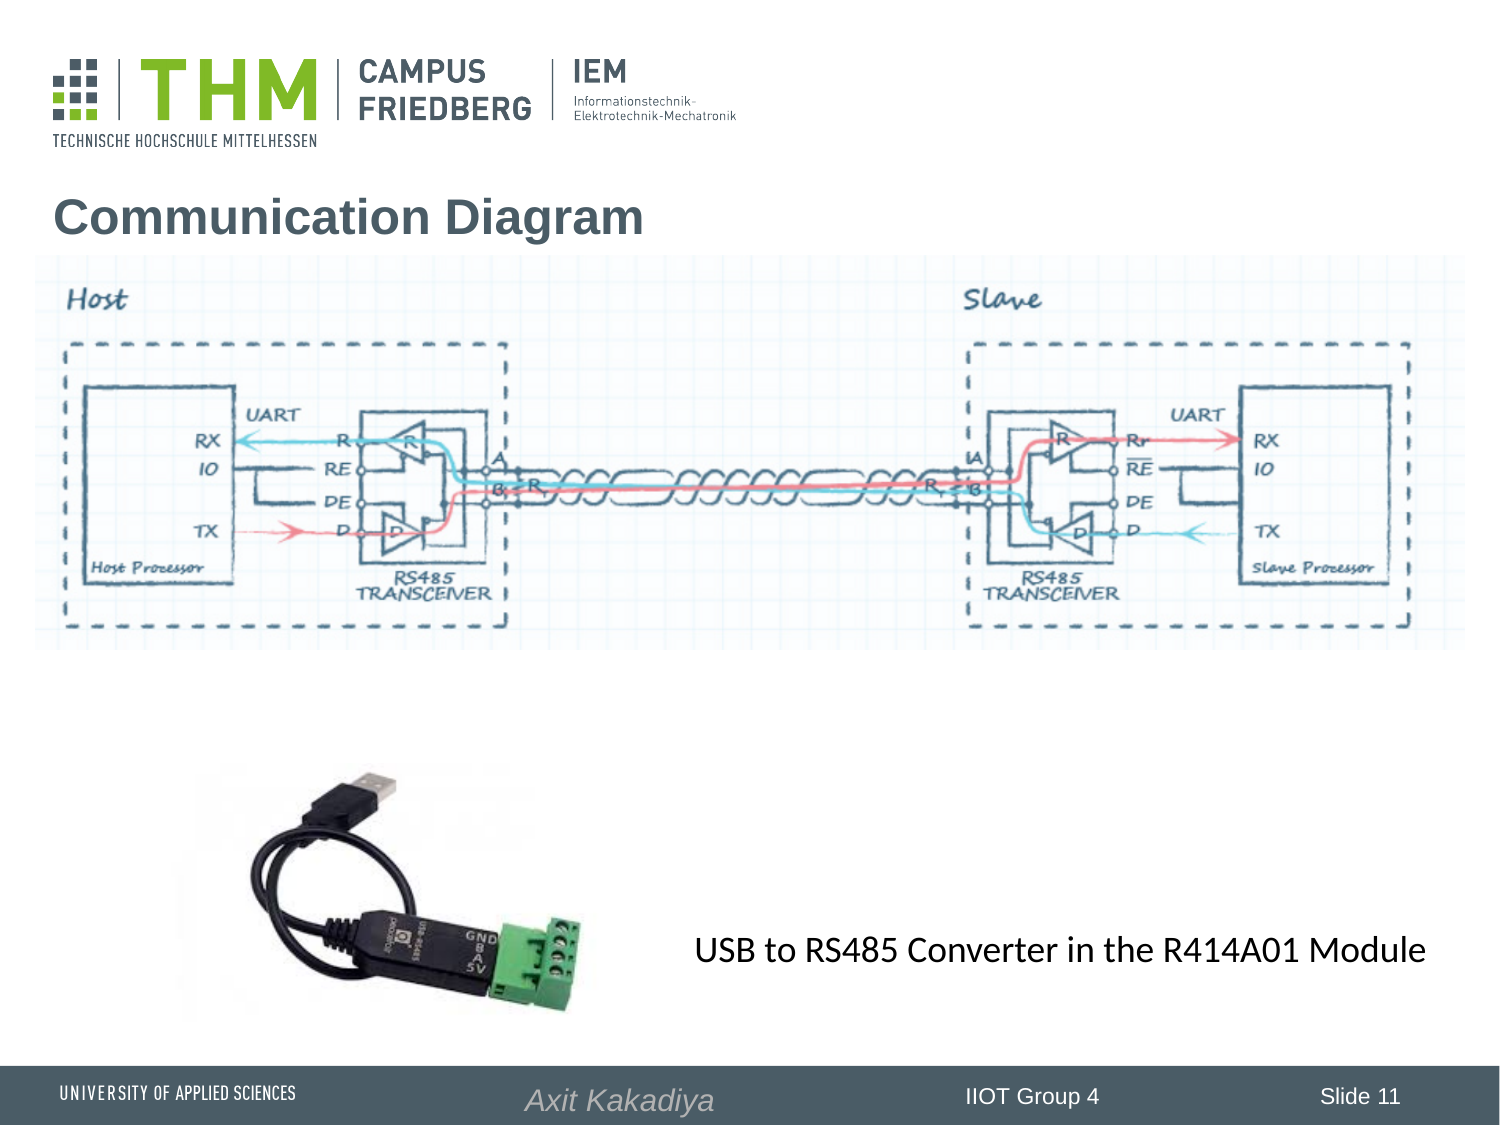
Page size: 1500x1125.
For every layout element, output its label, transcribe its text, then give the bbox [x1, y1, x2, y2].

title Communication Diagram [53, 177, 1447, 255]
picture [59, 1082, 296, 1104]
text_box USB to RS485 Converter in the R414A01 Module [679, 917, 1443, 978]
picture [35, 255, 1465, 650]
picture [53, 59, 736, 147]
text_box Axit Kakadiya [413, 1075, 827, 1125]
picture [171, 763, 650, 1022]
